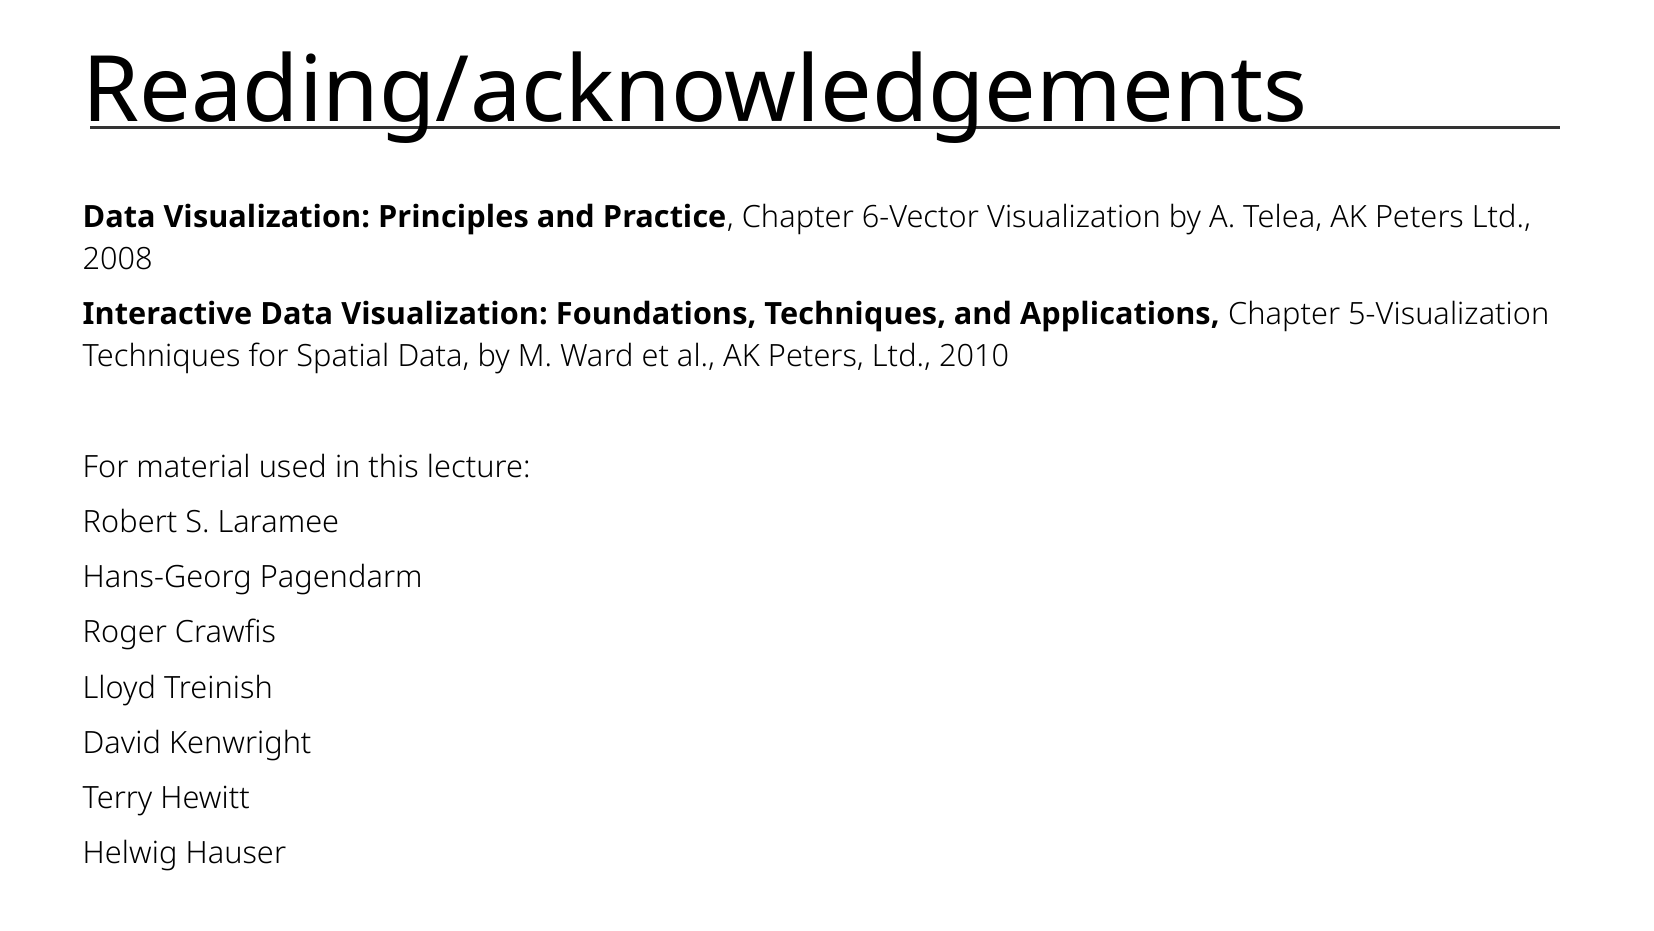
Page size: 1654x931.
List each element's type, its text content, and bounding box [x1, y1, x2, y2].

list Data Visualization: Principles and Practice, Chapter 6-Vector Visualization by A. Telea, AK Peters Ltd., 2008 Interactive Data Visualization: Foundations, Techniques, and Applications, Chapter 5-Visualization Techniques for Spatial Data, by M. Ward et al., AK Peters, Ltd., 2010 For material used in this lecture: Robert S. Laramee Hans-Georg Pagendarm Roger Crawfis Lloyd Treinish David Kenwright Terry Hewitt Helwig Hauser [82, 195, 1571, 886]
title Reading/acknowledgements [82, 32, 1571, 140]
